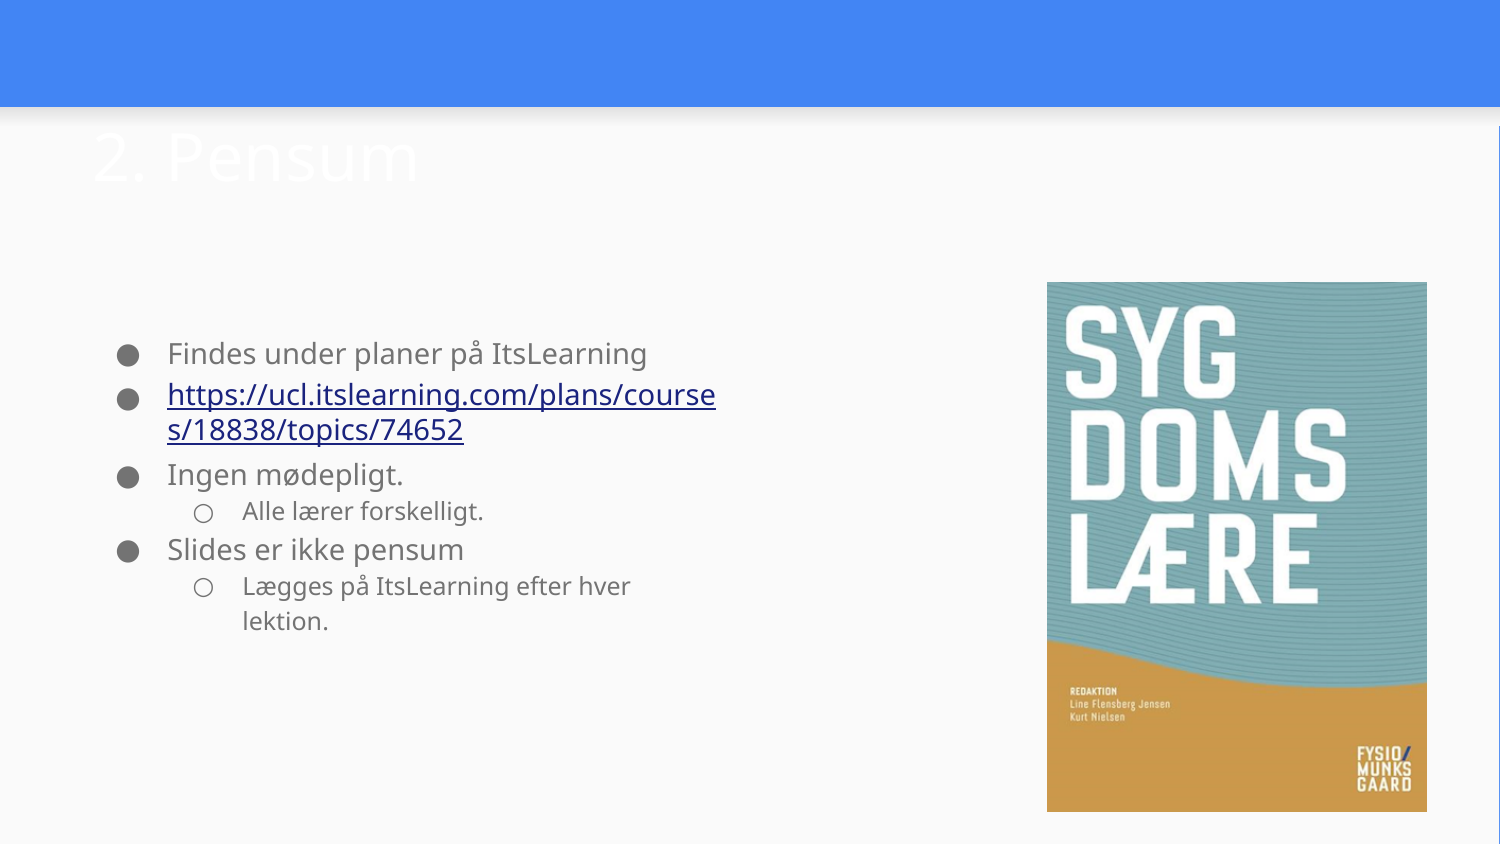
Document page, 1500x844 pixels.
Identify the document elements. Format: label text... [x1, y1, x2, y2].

picture [1047, 282, 1427, 812]
list Findes under planer på ItsLearning https://ucl.itslearning.com/plans/courses/18838/topics/74652 Ingen mødepligt. Alle lærer forskelligt. Slides er ikke pensum Lægges på ItsLearning efter hver lektion. [77, 314, 734, 812]
title 2. Pensum [77, 83, 1427, 210]
